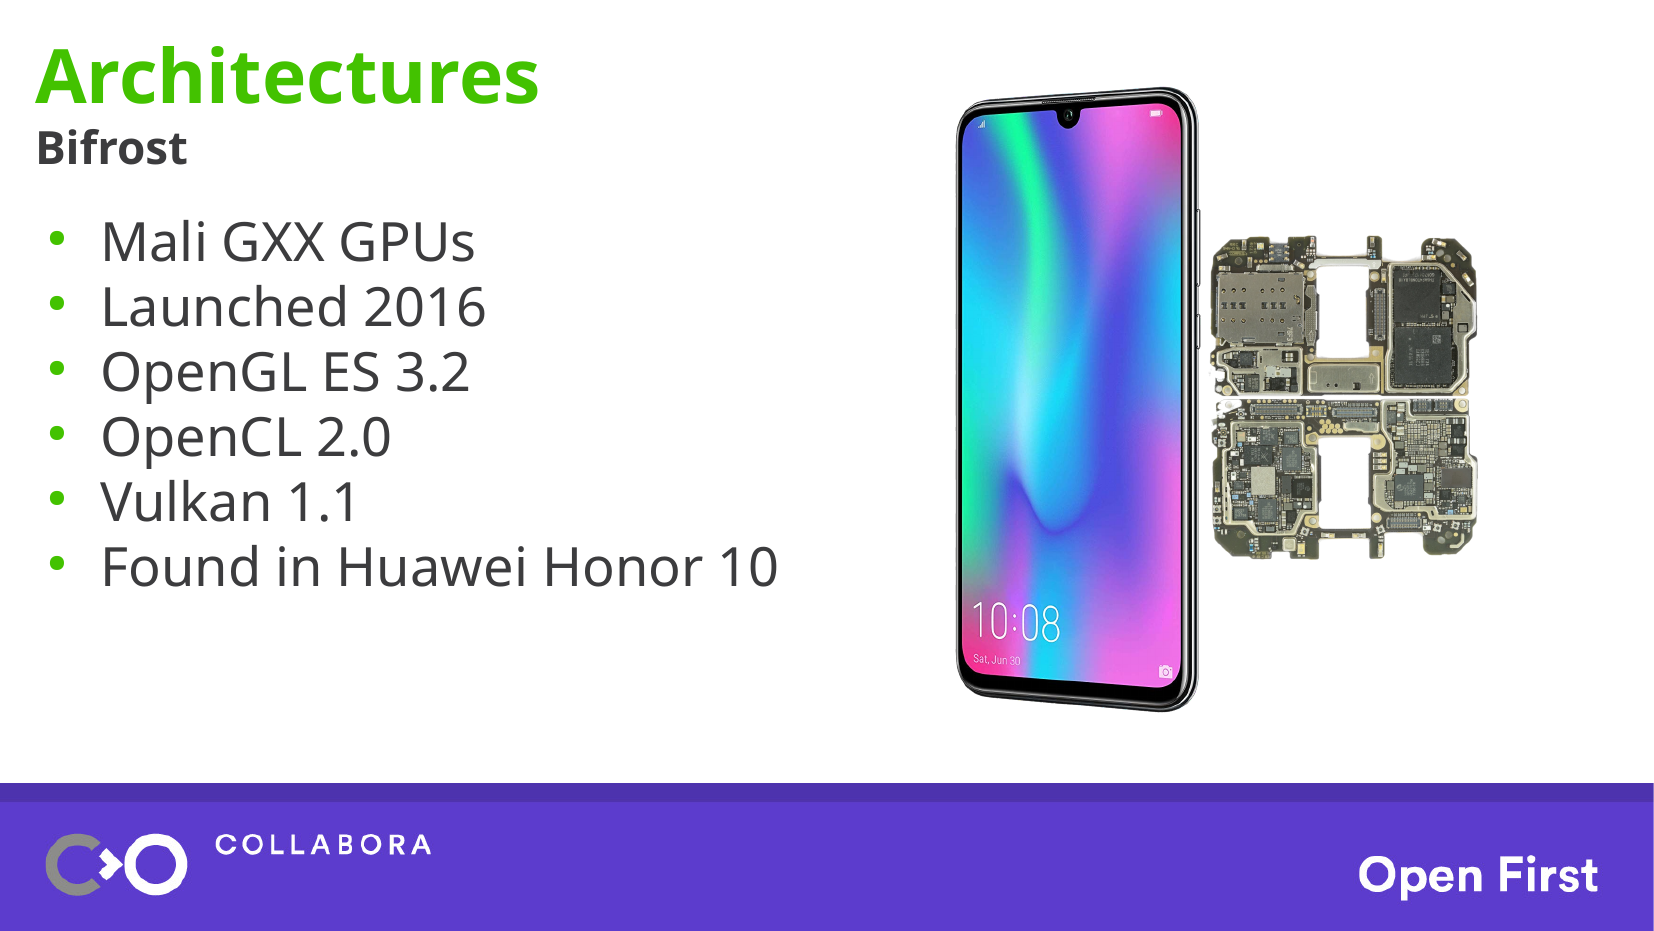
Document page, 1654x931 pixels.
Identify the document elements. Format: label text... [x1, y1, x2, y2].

title Architectures Bifrost [35, 28, 1608, 193]
picture [0, 0, 1654, 931]
list Mali GXX GPUs Launched 2016 OpenGL ES 3.2 OpenCL 2.0 Vulkan 1.1 Found in Huawei Honor 10 [29, 207, 1602, 851]
